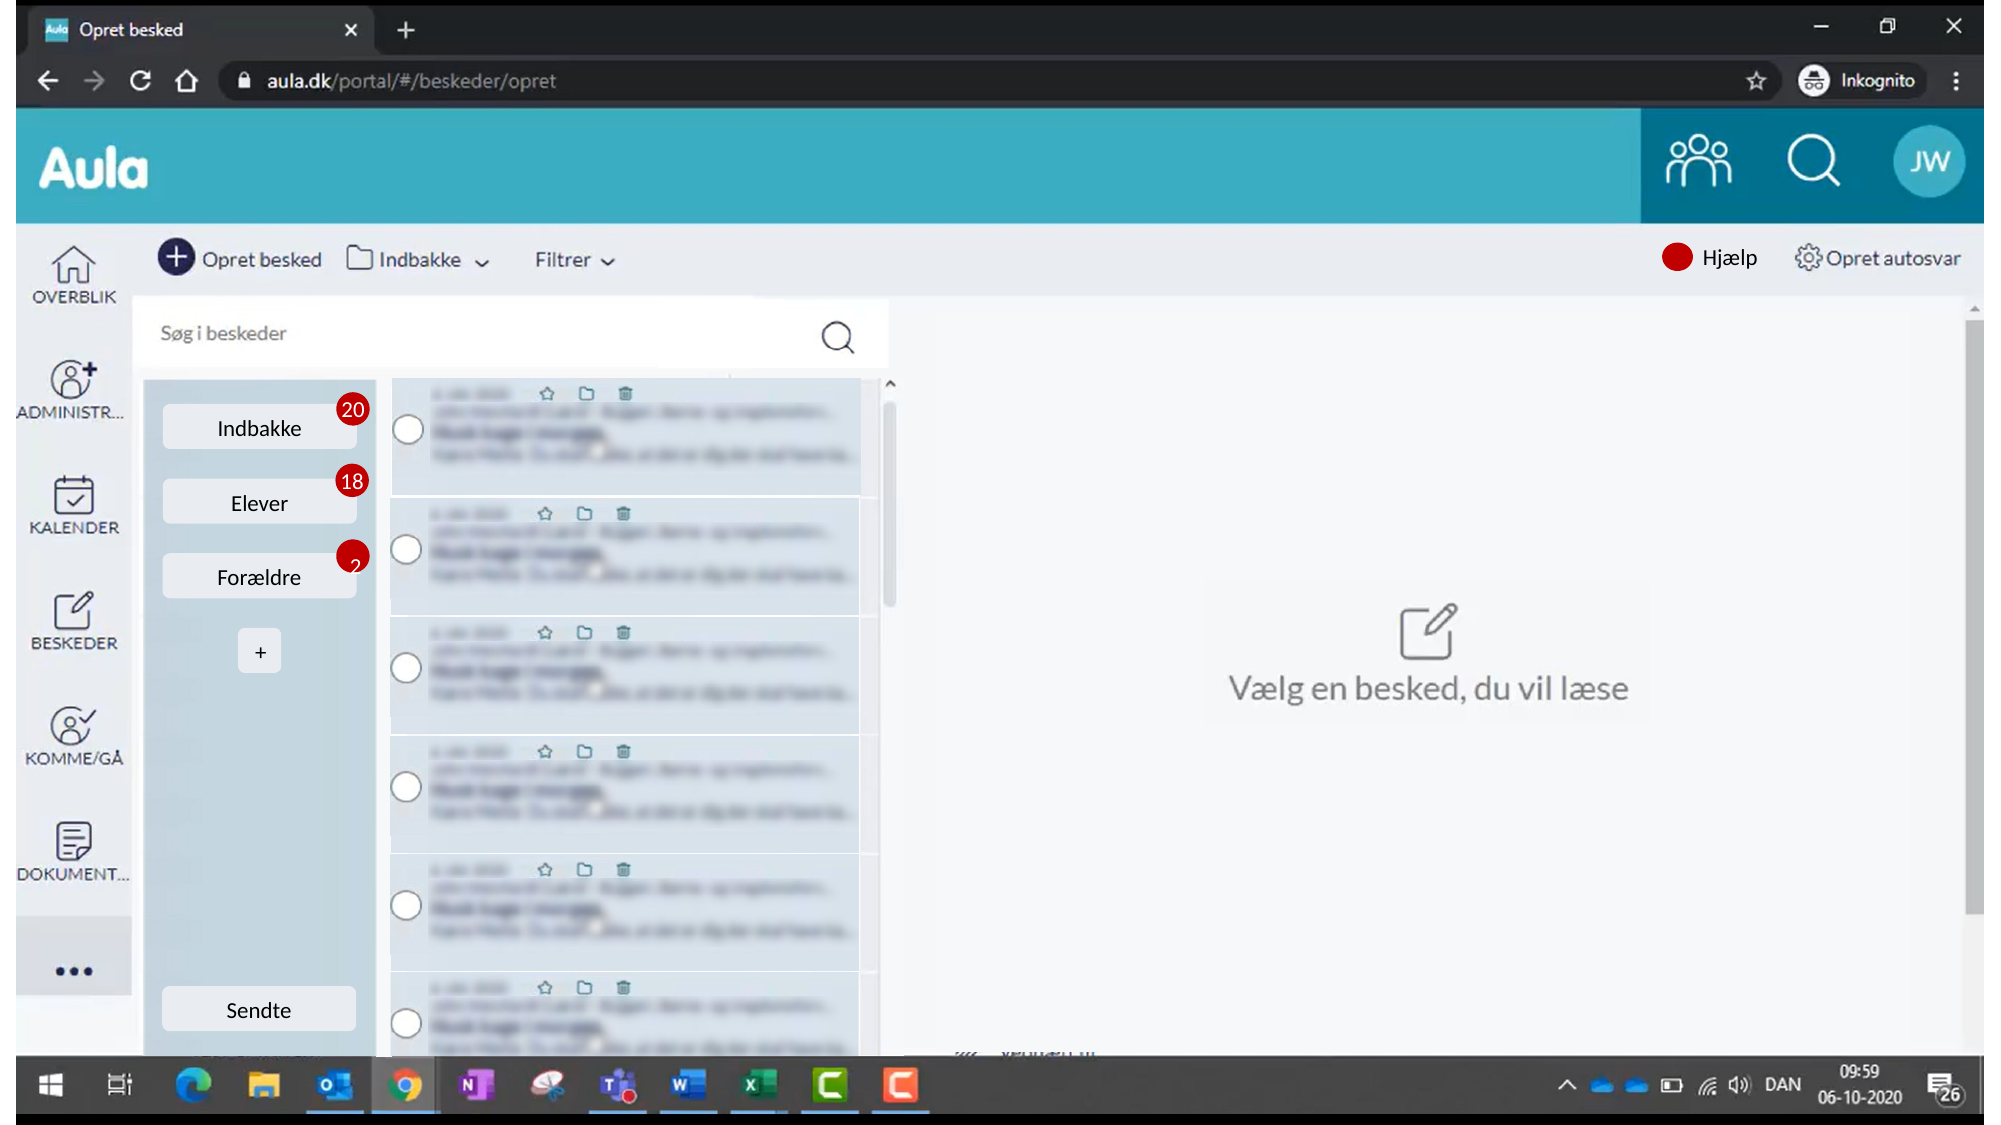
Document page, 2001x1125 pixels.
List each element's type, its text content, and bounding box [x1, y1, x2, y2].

picture [1893, 126, 1965, 197]
text_box [1662, 242, 1687, 271]
text_box 18 [325, 459, 397, 503]
picture [16, 0, 1984, 1125]
text_box Indbakke [162, 403, 357, 449]
text_box + [237, 627, 282, 673]
text_box Hjælp [1687, 235, 1774, 279]
picture [1785, 128, 1840, 186]
text_box Forældre [162, 553, 357, 599]
text_box 20 [326, 387, 392, 431]
text_box 2 [336, 539, 370, 573]
text_box Elever [162, 478, 357, 524]
picture [1666, 131, 1732, 191]
text_box Sendte [162, 986, 357, 1032]
